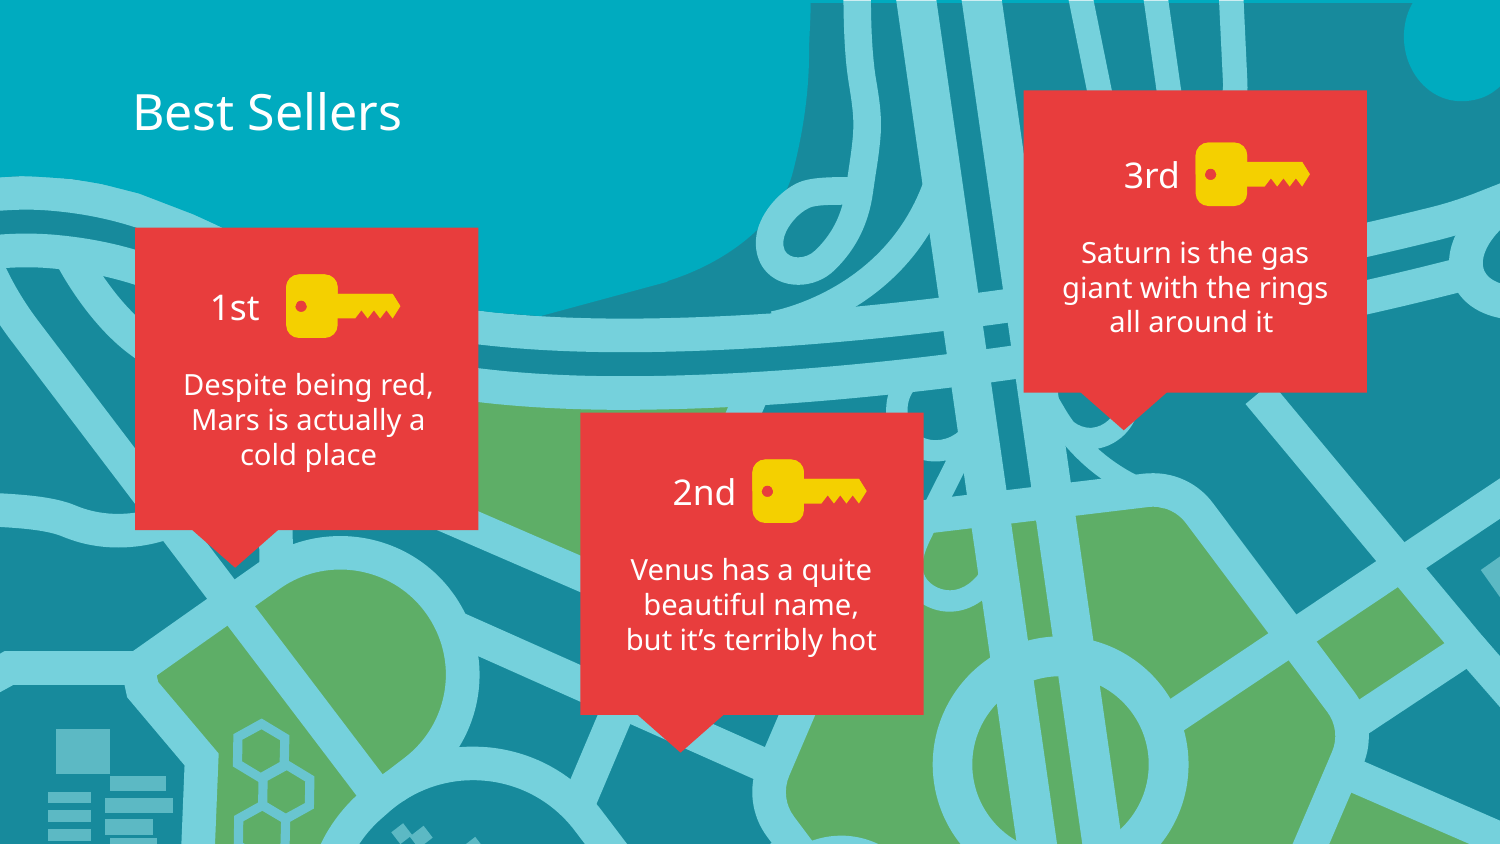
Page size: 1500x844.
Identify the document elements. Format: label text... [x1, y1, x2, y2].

text_box [1023, 90, 1367, 431]
title Best Sellers [116, 63, 1383, 158]
title 1st [154, 268, 275, 344]
text_box [580, 412, 924, 753]
title 3rd [1074, 136, 1195, 212]
subtitle Venus has a quite beautiful name, but it’s terribly hot [601, 536, 902, 687]
title 2nd [631, 453, 752, 529]
subtitle Despite being red, Mars is actually a cold place [158, 351, 459, 502]
text_box [135, 227, 479, 568]
subtitle Saturn is the gas giant with the rings all around it [1045, 218, 1346, 369]
